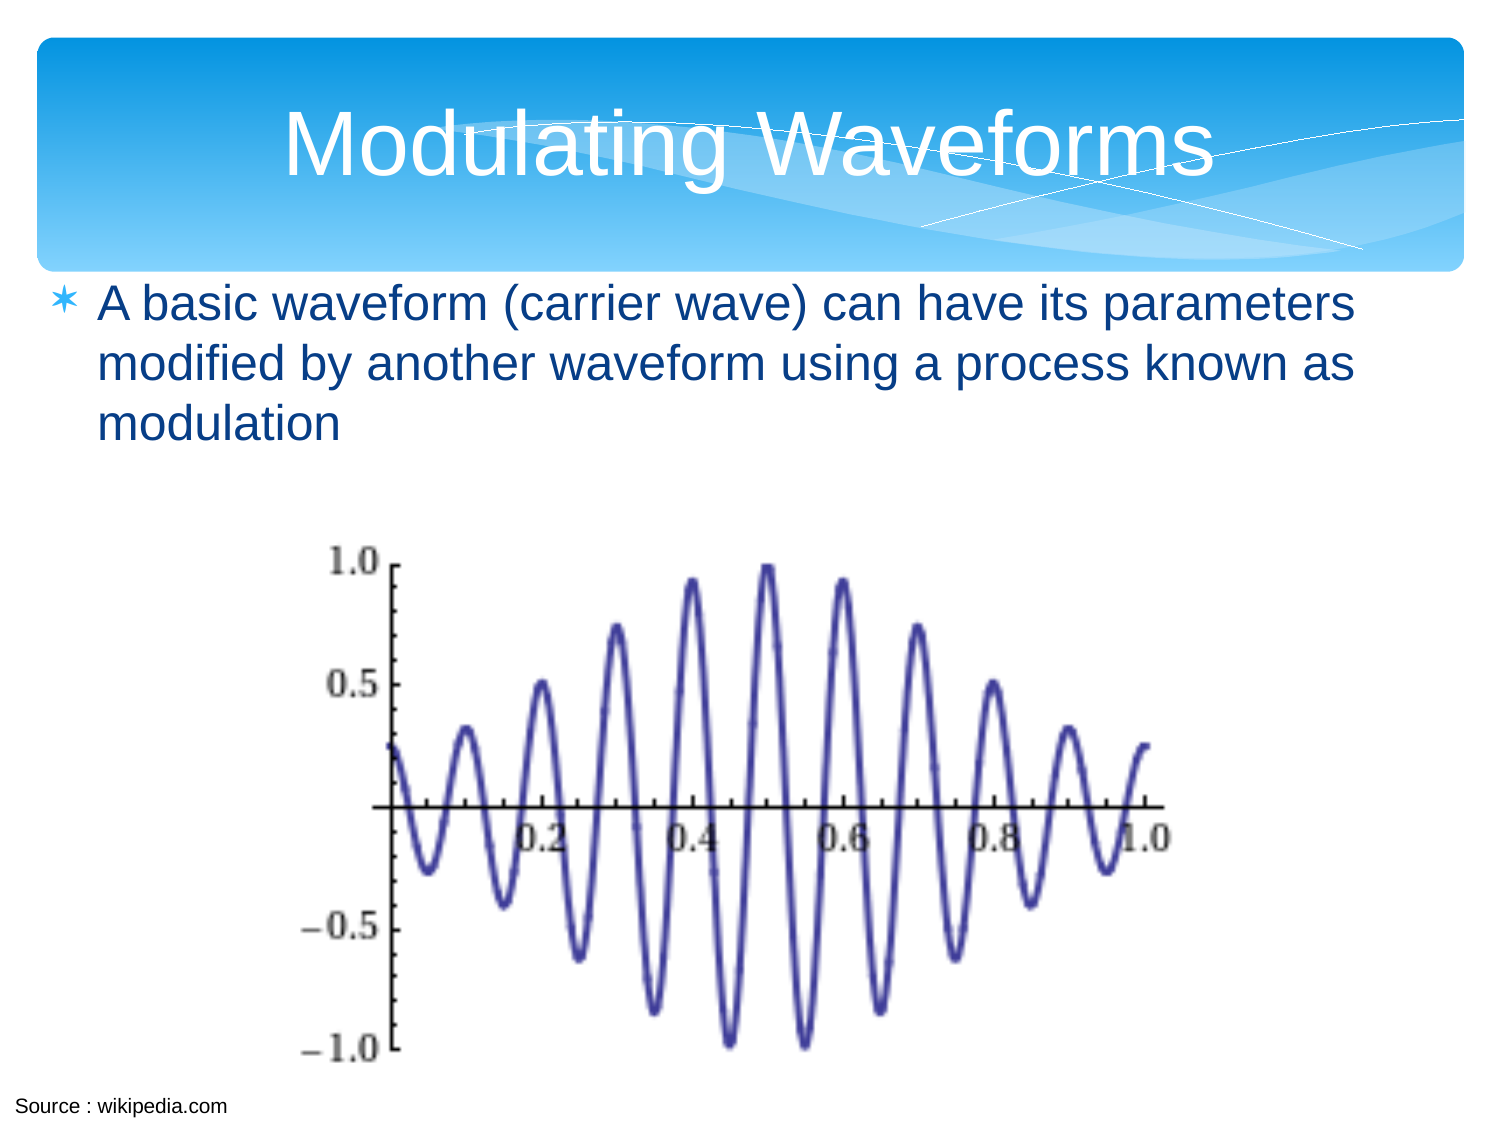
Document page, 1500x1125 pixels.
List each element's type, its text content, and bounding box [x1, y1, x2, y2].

picture [300, 537, 1176, 1077]
text_box Source : wikipedia.com [0, 1084, 331, 1125]
title Modulating Waveforms [75, 45, 1426, 233]
list A basic waveform (carrier wave) can have its parameters modified by another waveform using a process known as modulation [37, 262, 1450, 1005]
